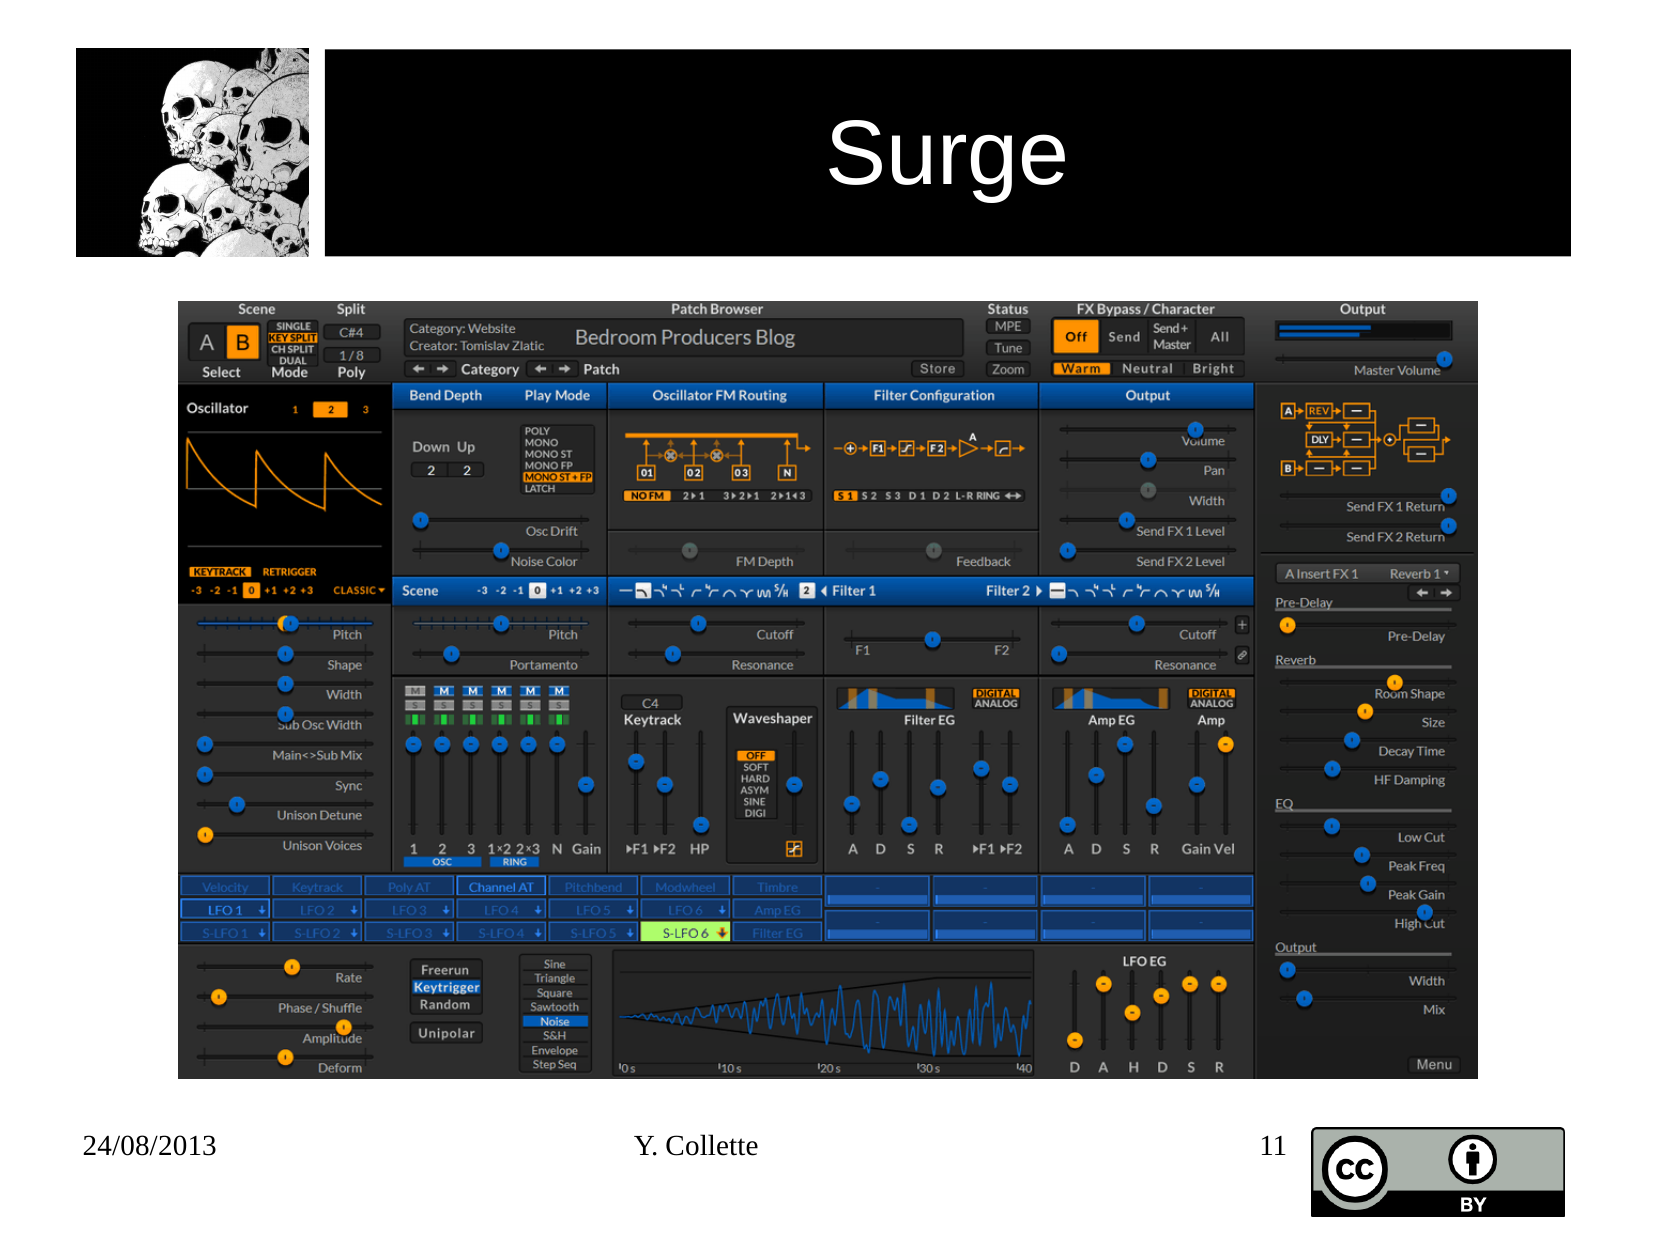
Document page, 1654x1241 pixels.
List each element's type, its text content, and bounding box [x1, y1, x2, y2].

picture [76, 48, 309, 257]
picture [1311, 1127, 1565, 1217]
picture [178, 301, 1478, 1079]
title Surge [324, 49, 1571, 257]
